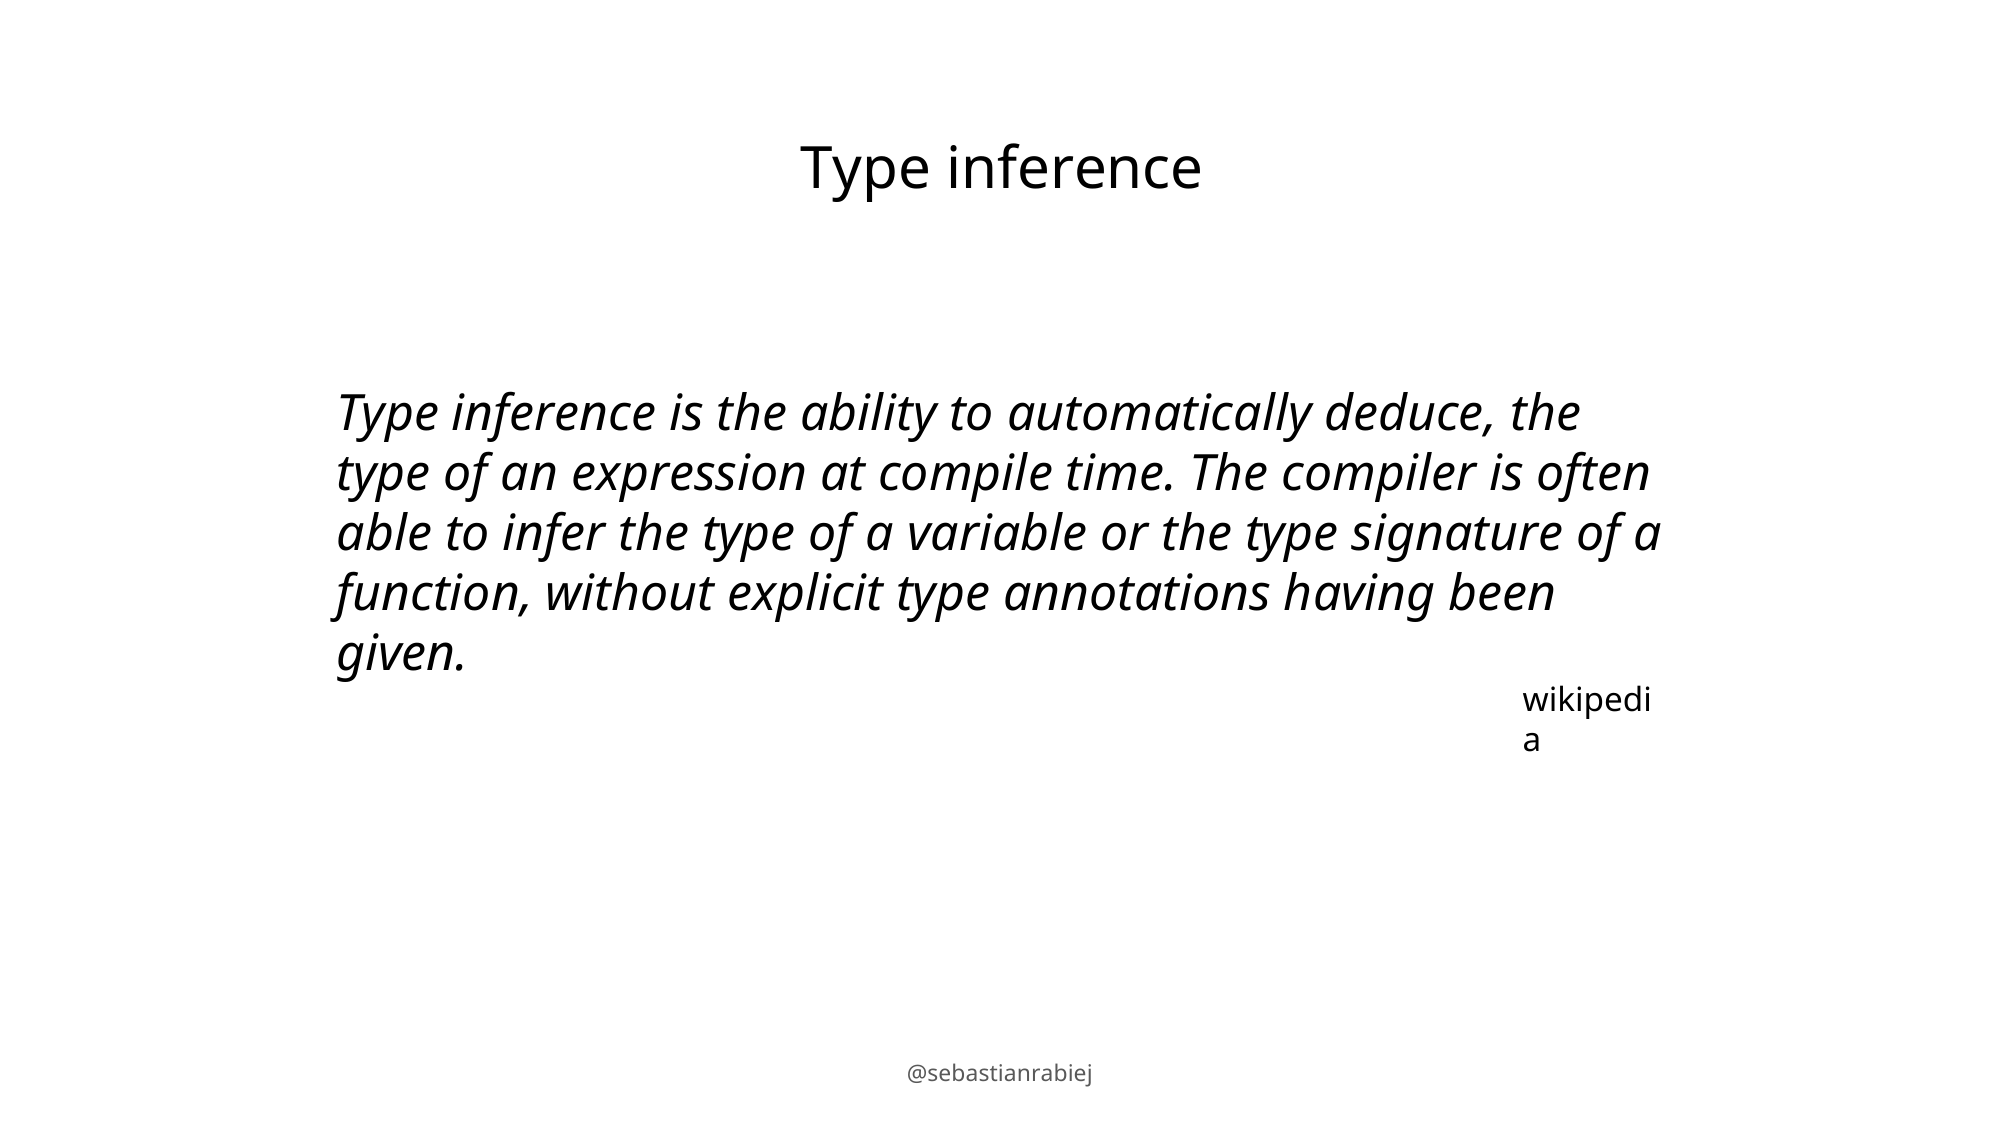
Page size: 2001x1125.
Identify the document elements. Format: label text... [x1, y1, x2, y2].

text_box Type inference [785, 122, 1215, 209]
text_box Type inference is the ability to automatically deduce, the type of an expression at compile time. The compiler is often able to infer the type of a variable or the type signature of a function, without explicit type annotations having been given. [322, 373, 1679, 688]
text_box @sebastianrabiej [662, 1042, 1338, 1103]
text_box wikipedia [1508, 670, 1678, 765]
